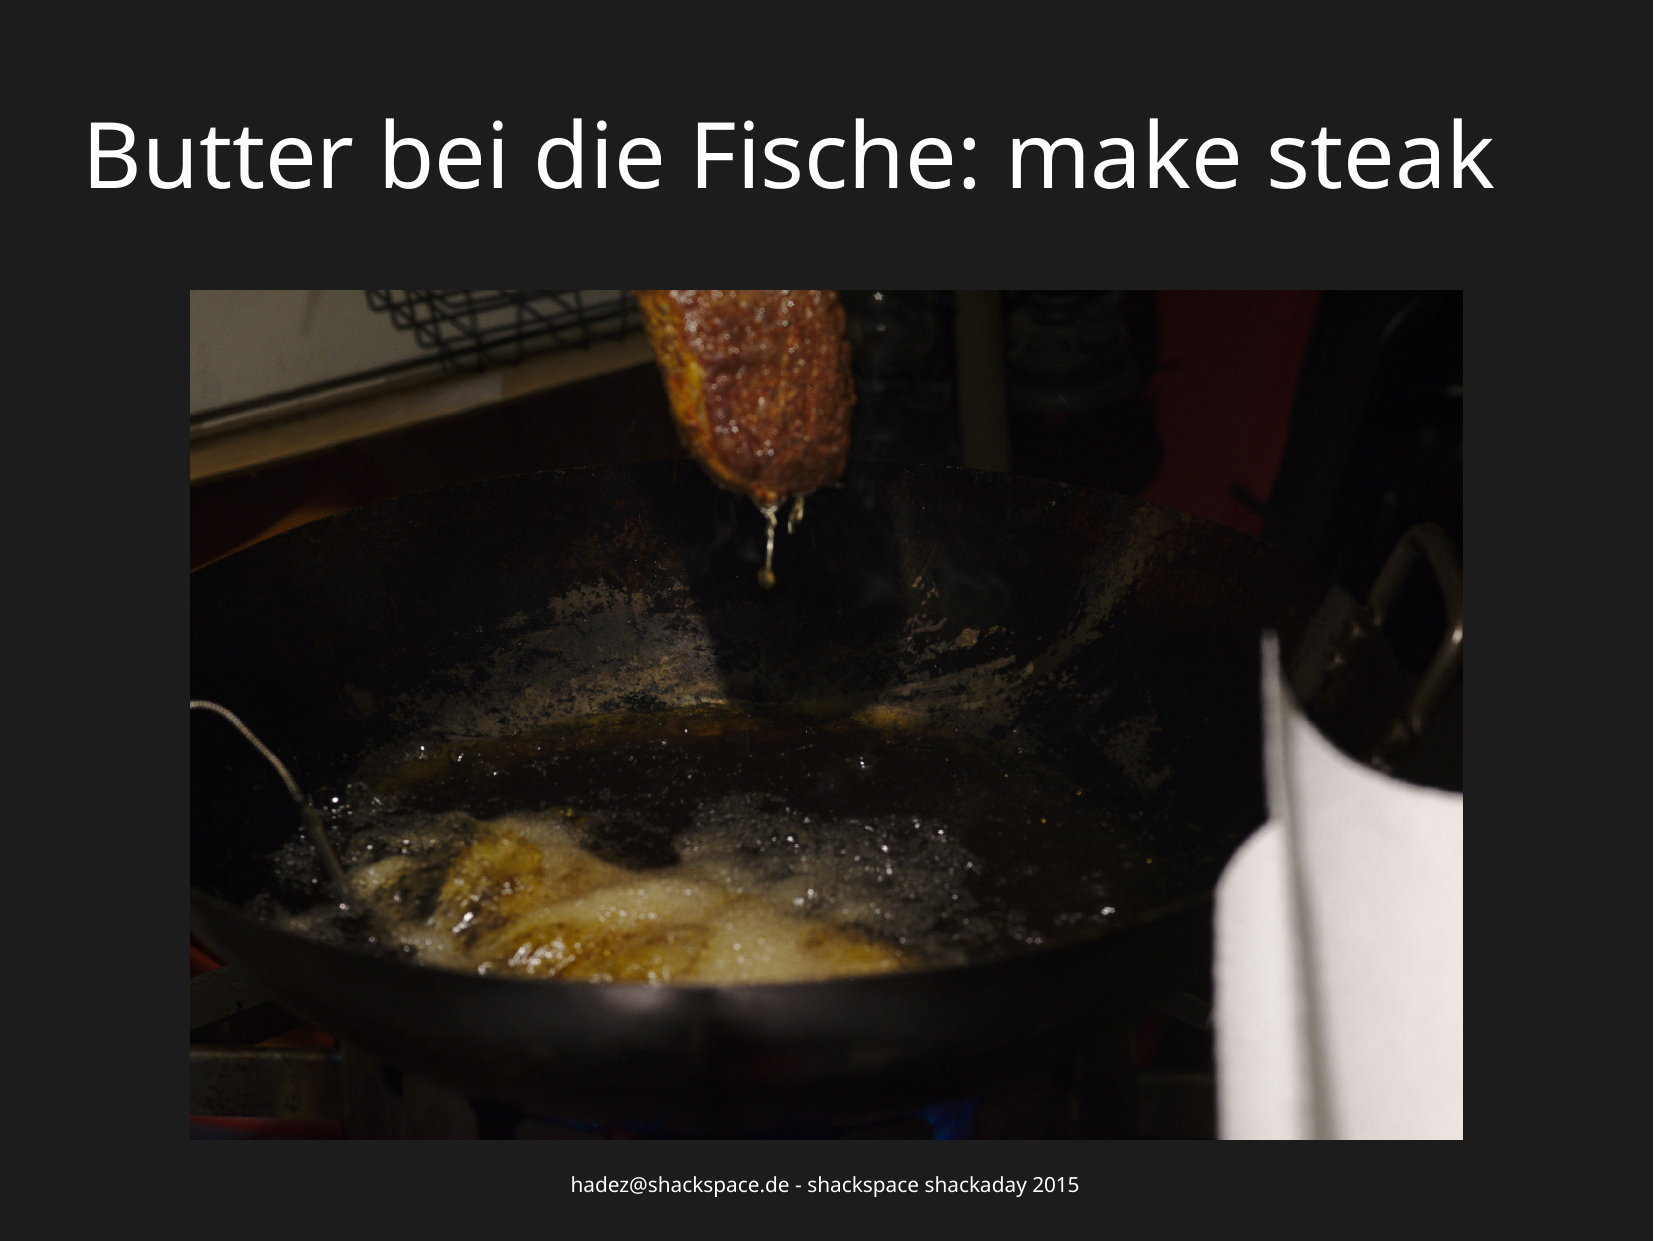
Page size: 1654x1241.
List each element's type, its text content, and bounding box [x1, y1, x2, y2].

title Butter bei die Fische: make steak [82, 49, 1571, 257]
picture [190, 290, 1463, 1140]
